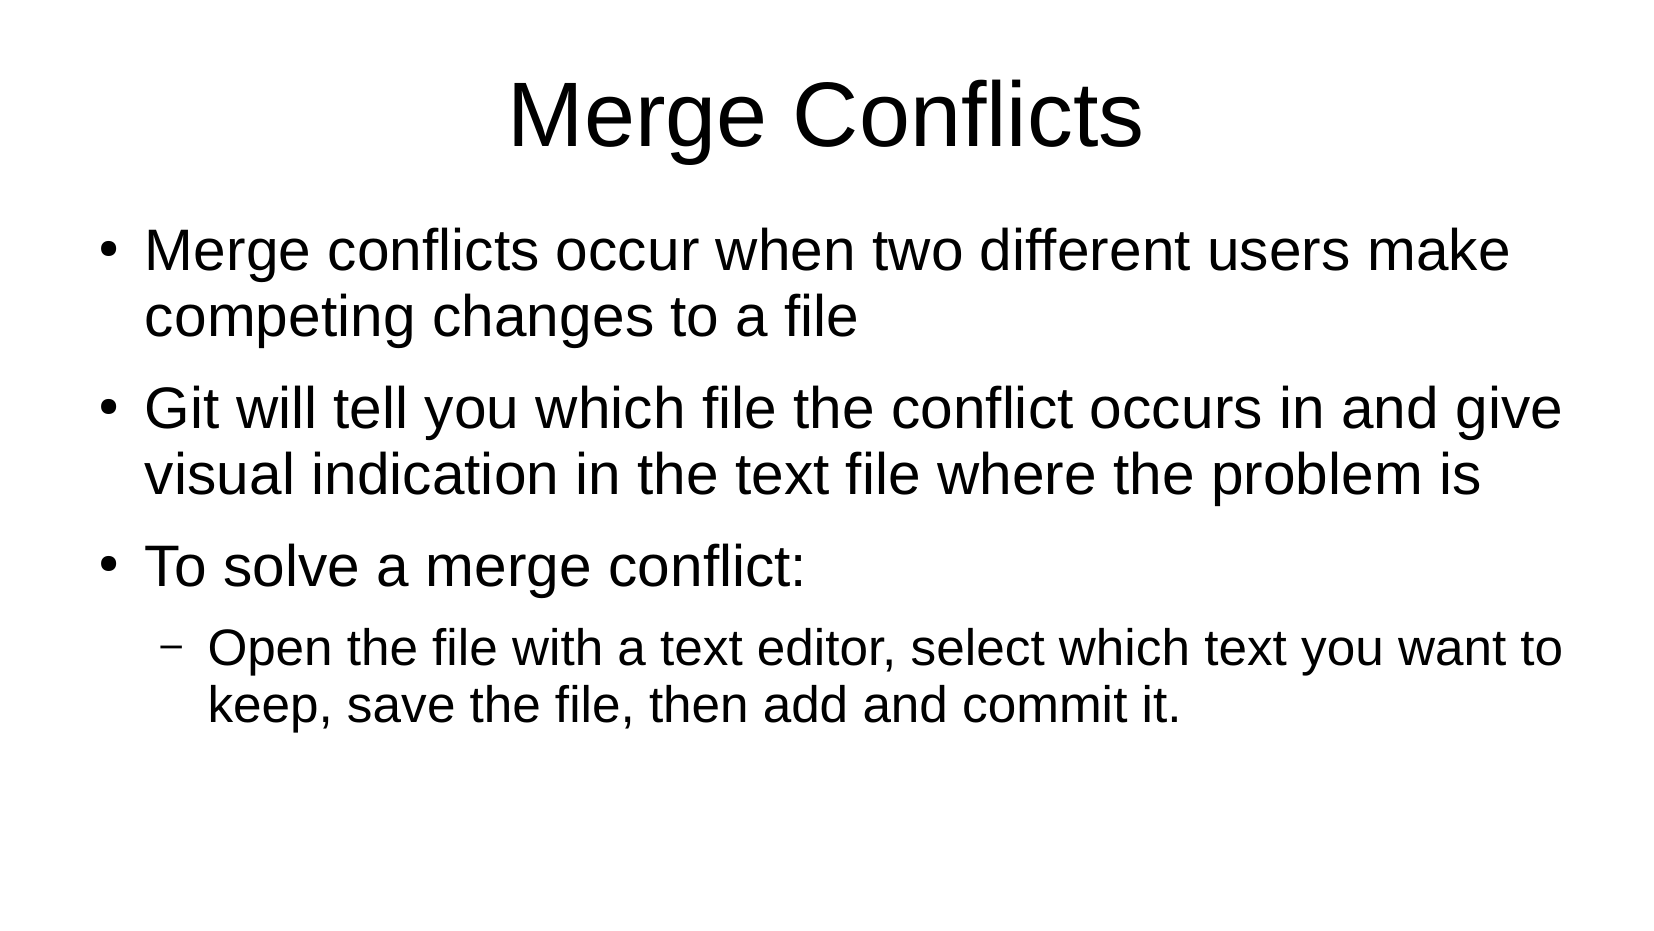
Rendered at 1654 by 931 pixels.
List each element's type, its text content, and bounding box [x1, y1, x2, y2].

list Merge conflicts occur when two different users make competing changes to a file Git will tell you which file the conflict occurs in and give visual indication in the text file where the problem is To solve a merge conflict: Open the file with a text editor, select which text you want to keep, save the file, then add and commit it. [82, 217, 1571, 758]
title Merge Conflicts [82, 37, 1571, 193]
